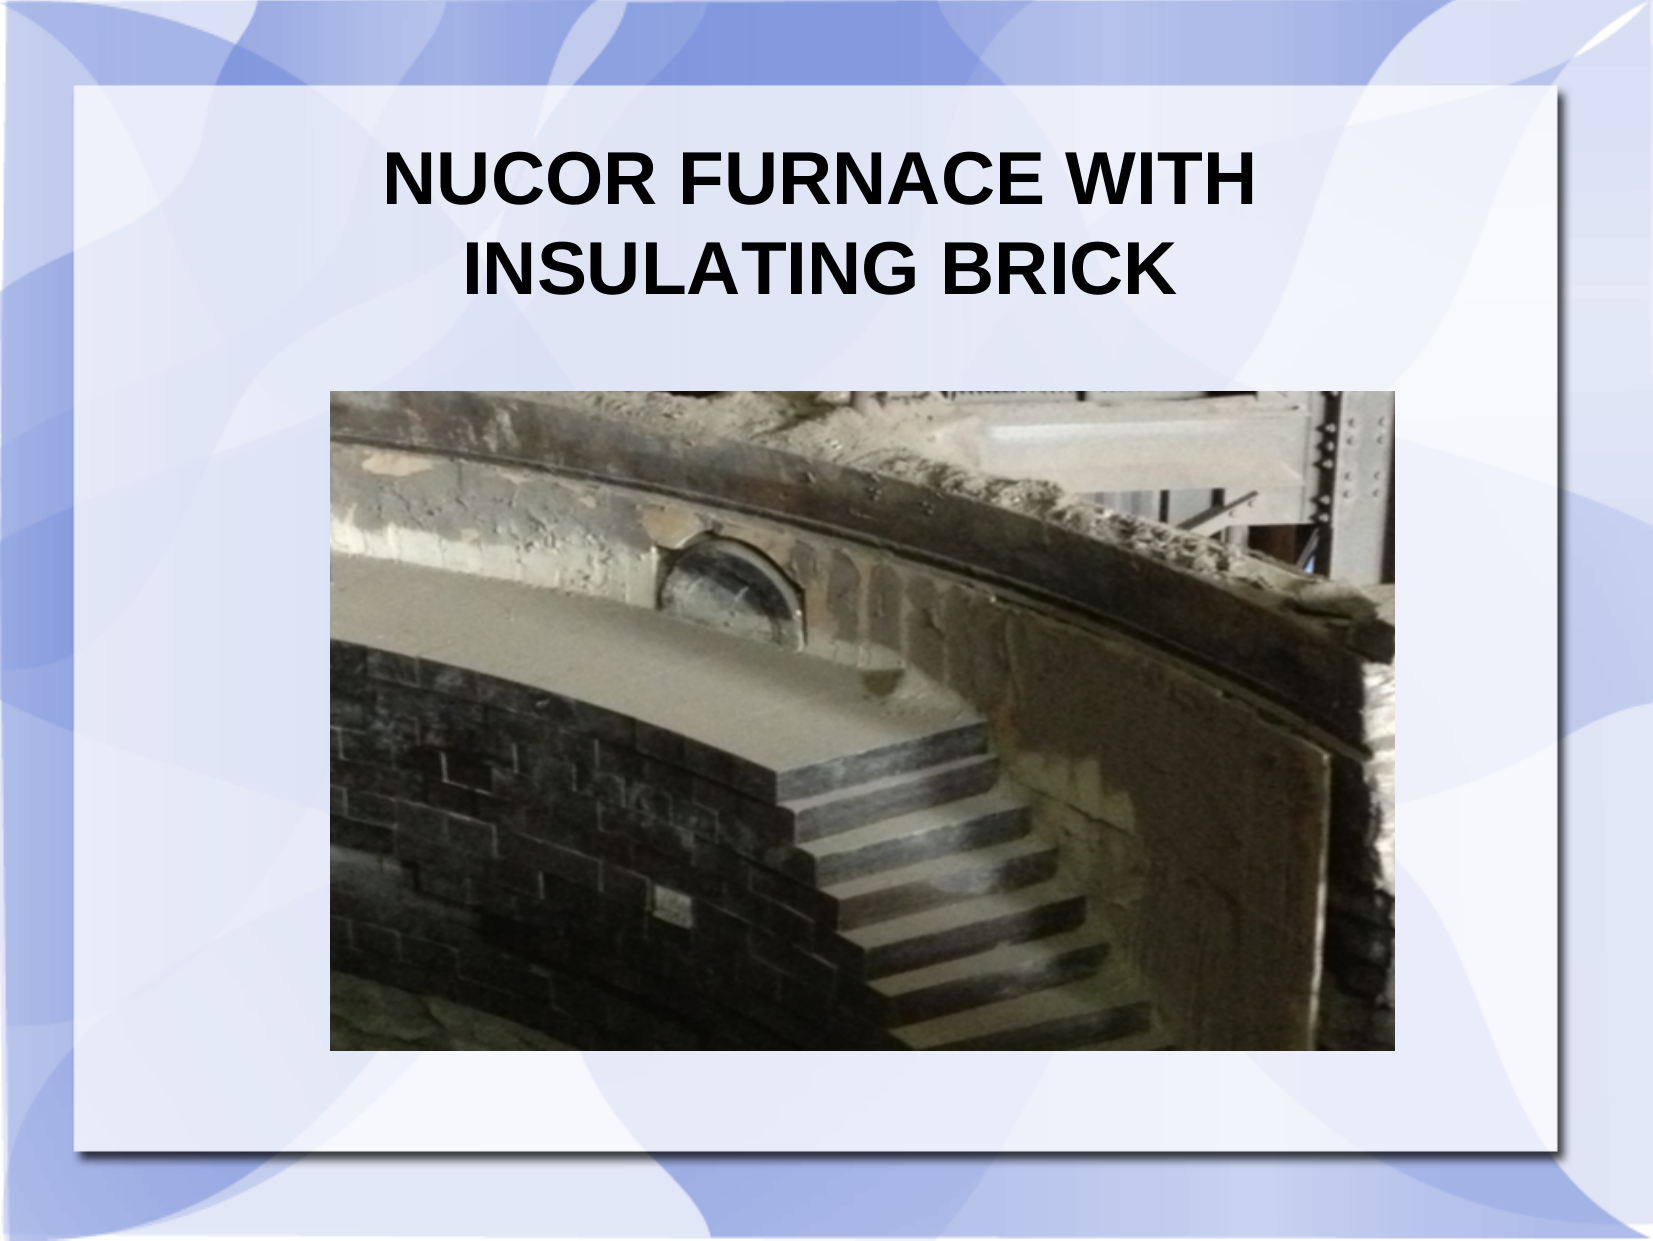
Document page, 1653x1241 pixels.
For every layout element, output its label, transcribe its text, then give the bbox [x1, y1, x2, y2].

title NUCOR FURNACE WITH INSULATING BRICK [200, 112, 1441, 327]
picture [0, 0, 1653, 1241]
